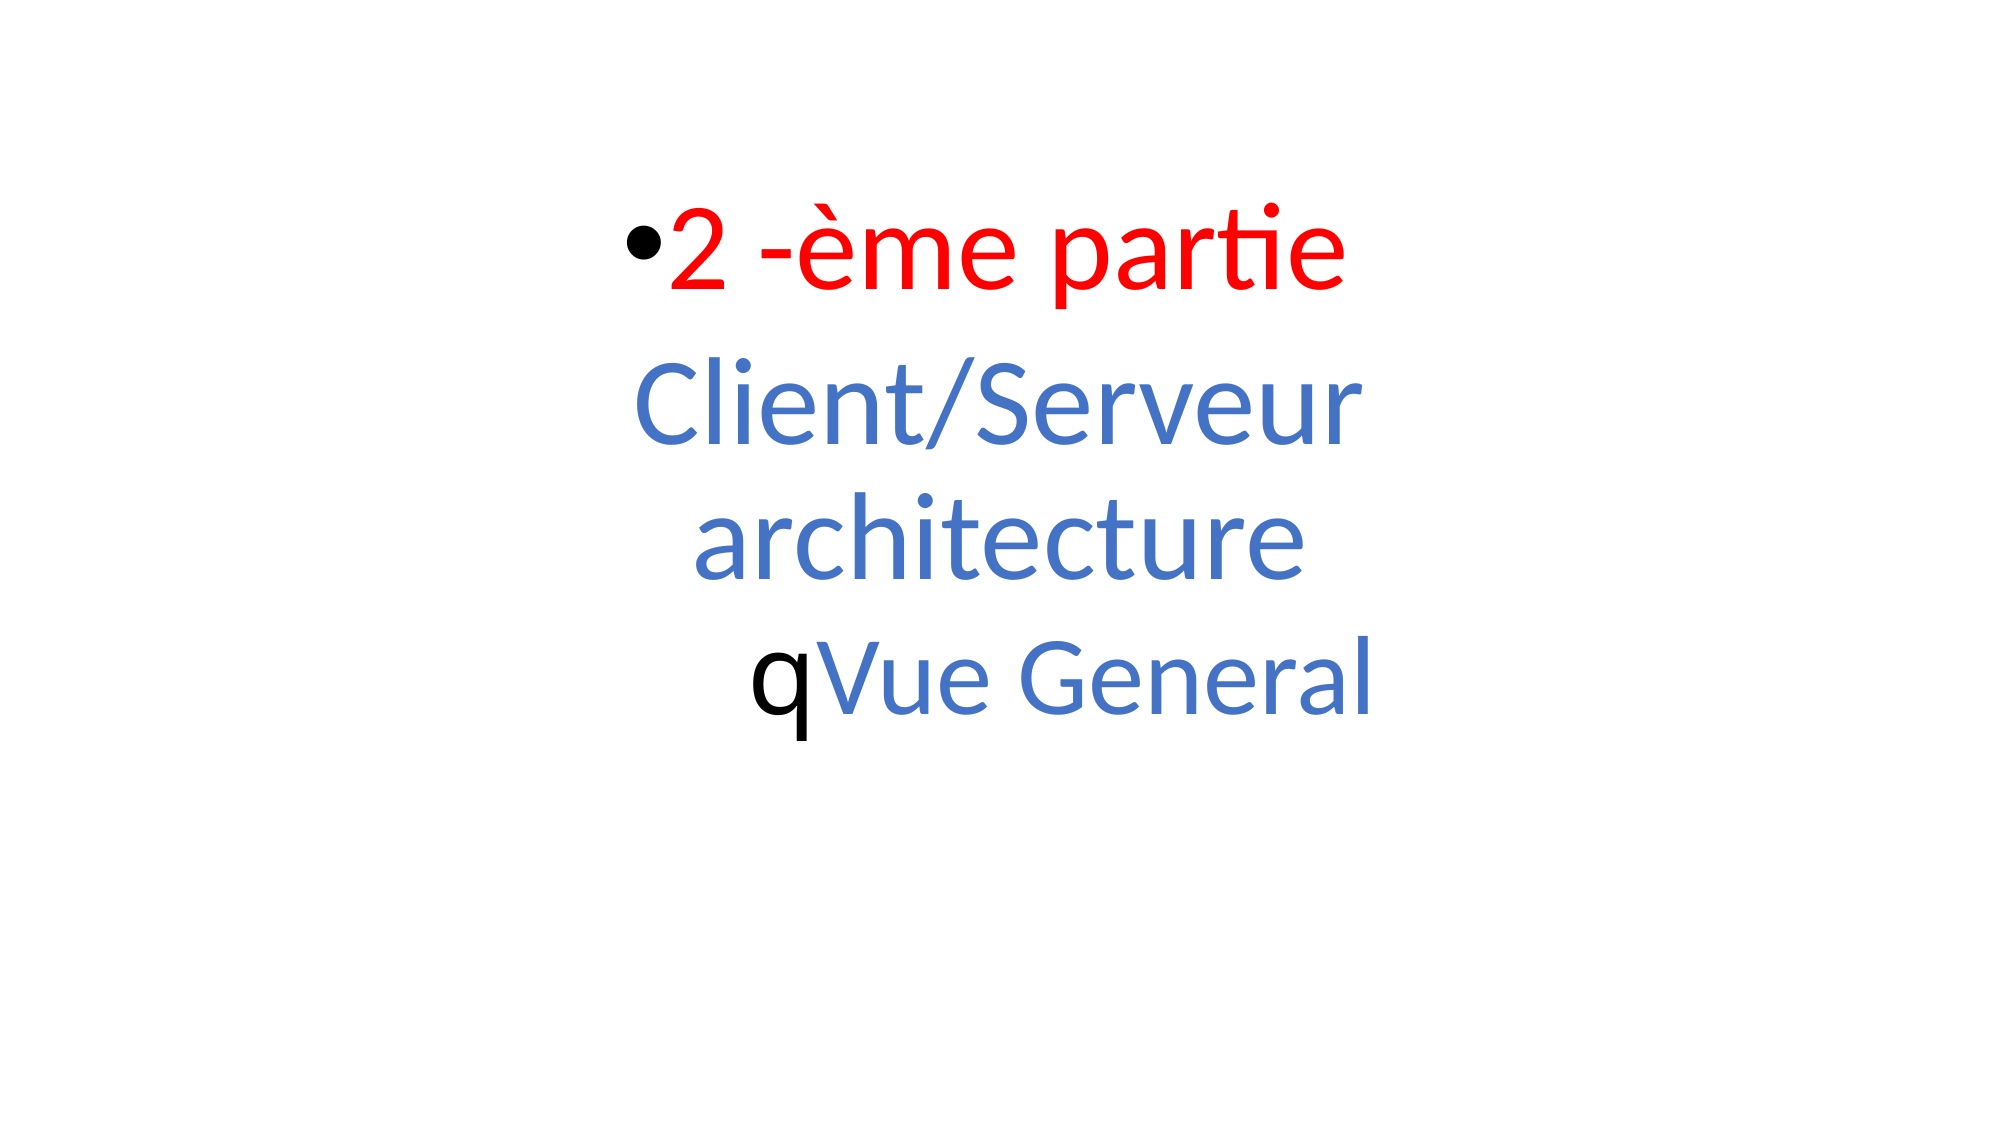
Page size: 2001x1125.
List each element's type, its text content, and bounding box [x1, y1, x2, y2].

list 2 -ème partie Client/Serveur architecture Vue General [329, 173, 1671, 907]
